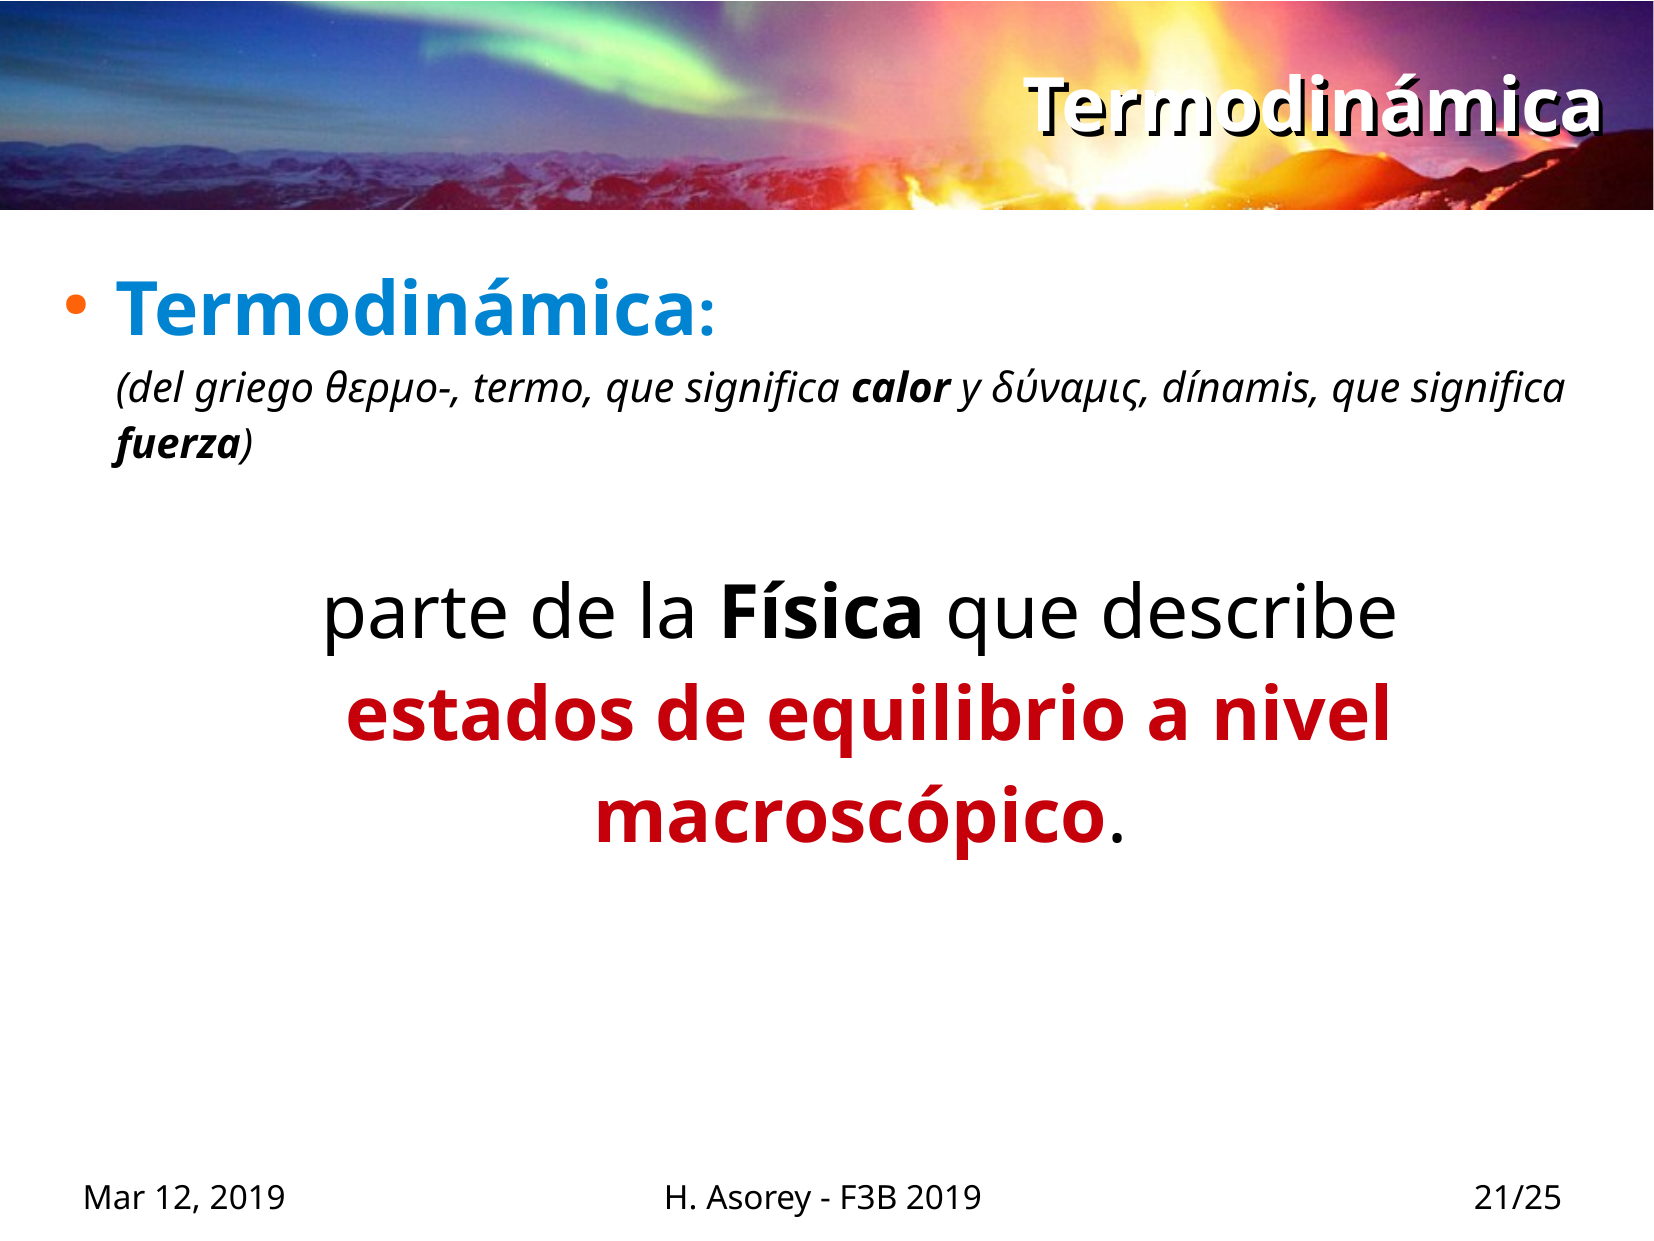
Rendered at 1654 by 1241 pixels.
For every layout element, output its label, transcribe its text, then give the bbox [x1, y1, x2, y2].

title Termodinámica [45, 15, 1606, 191]
list Termodinámica: (del griego θερμo-, termo, que significa calor y δύναμις, dínamis, que significa fuerza) parte de la Física que describe estados de equilibrio a nivel macroscópico. [45, 255, 1606, 1156]
picture [0, 1, 1654, 210]
